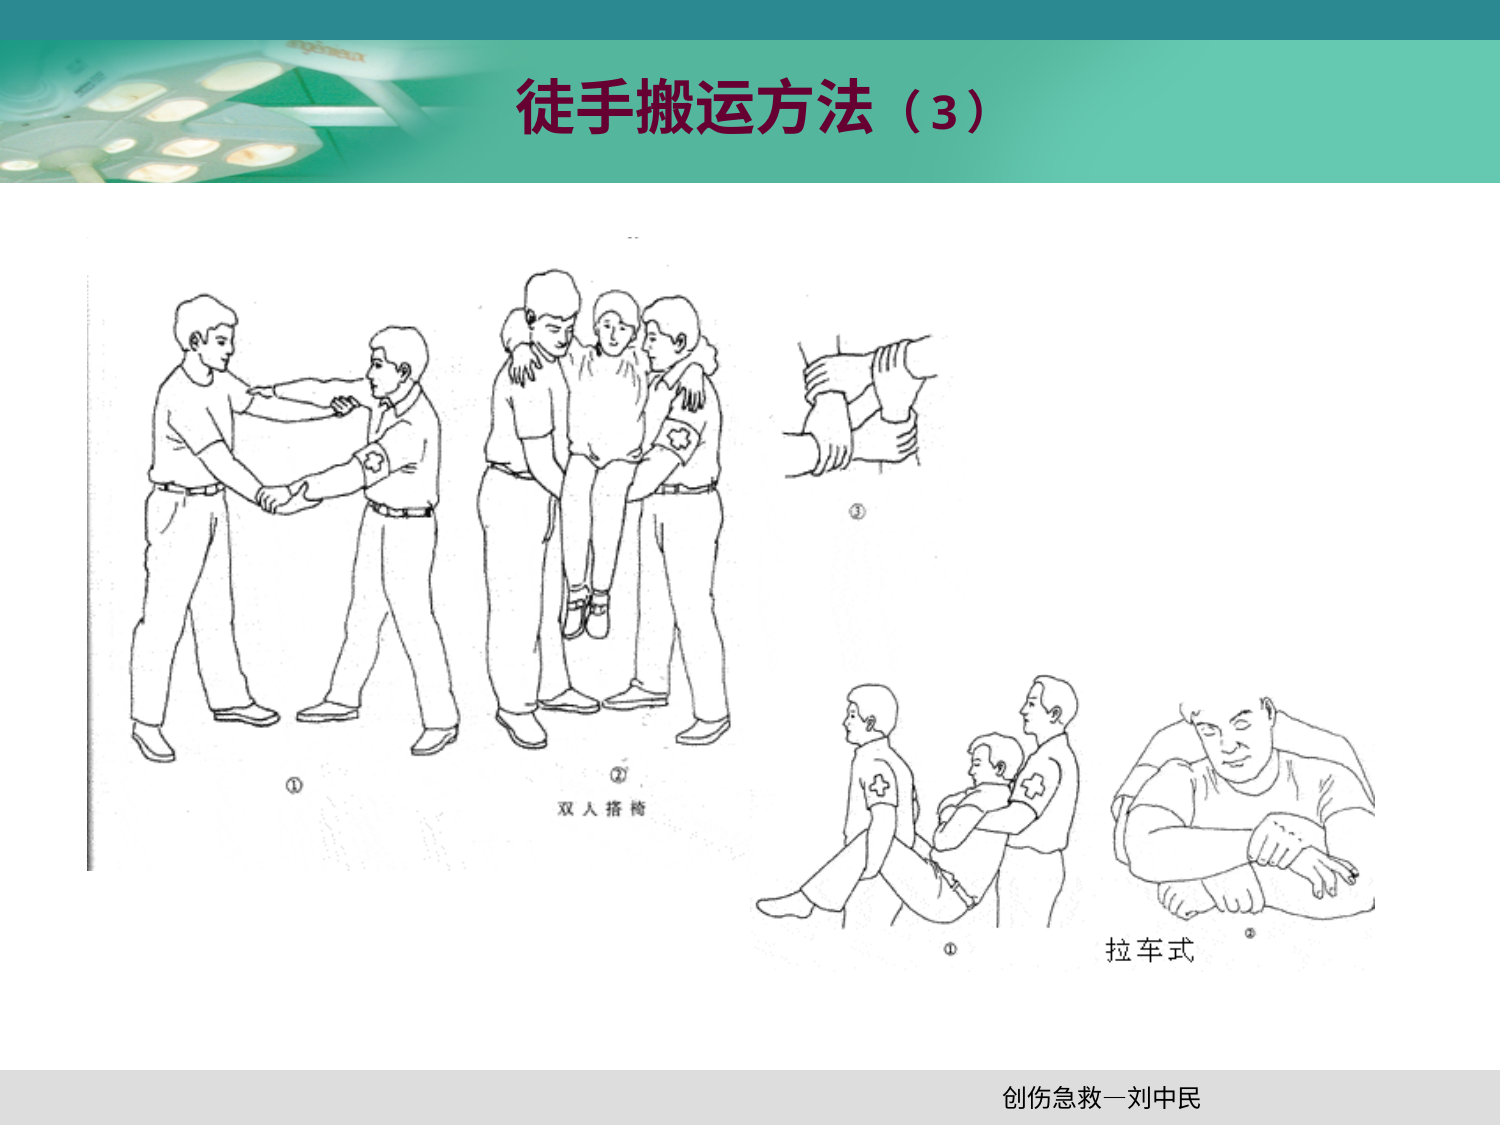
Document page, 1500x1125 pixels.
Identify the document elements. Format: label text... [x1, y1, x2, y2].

picture [87, 237, 1375, 972]
list 徒手搬运方法（3） [99, 62, 1363, 150]
text_box 创伤急救—刘中民 [987, 1074, 1463, 1125]
